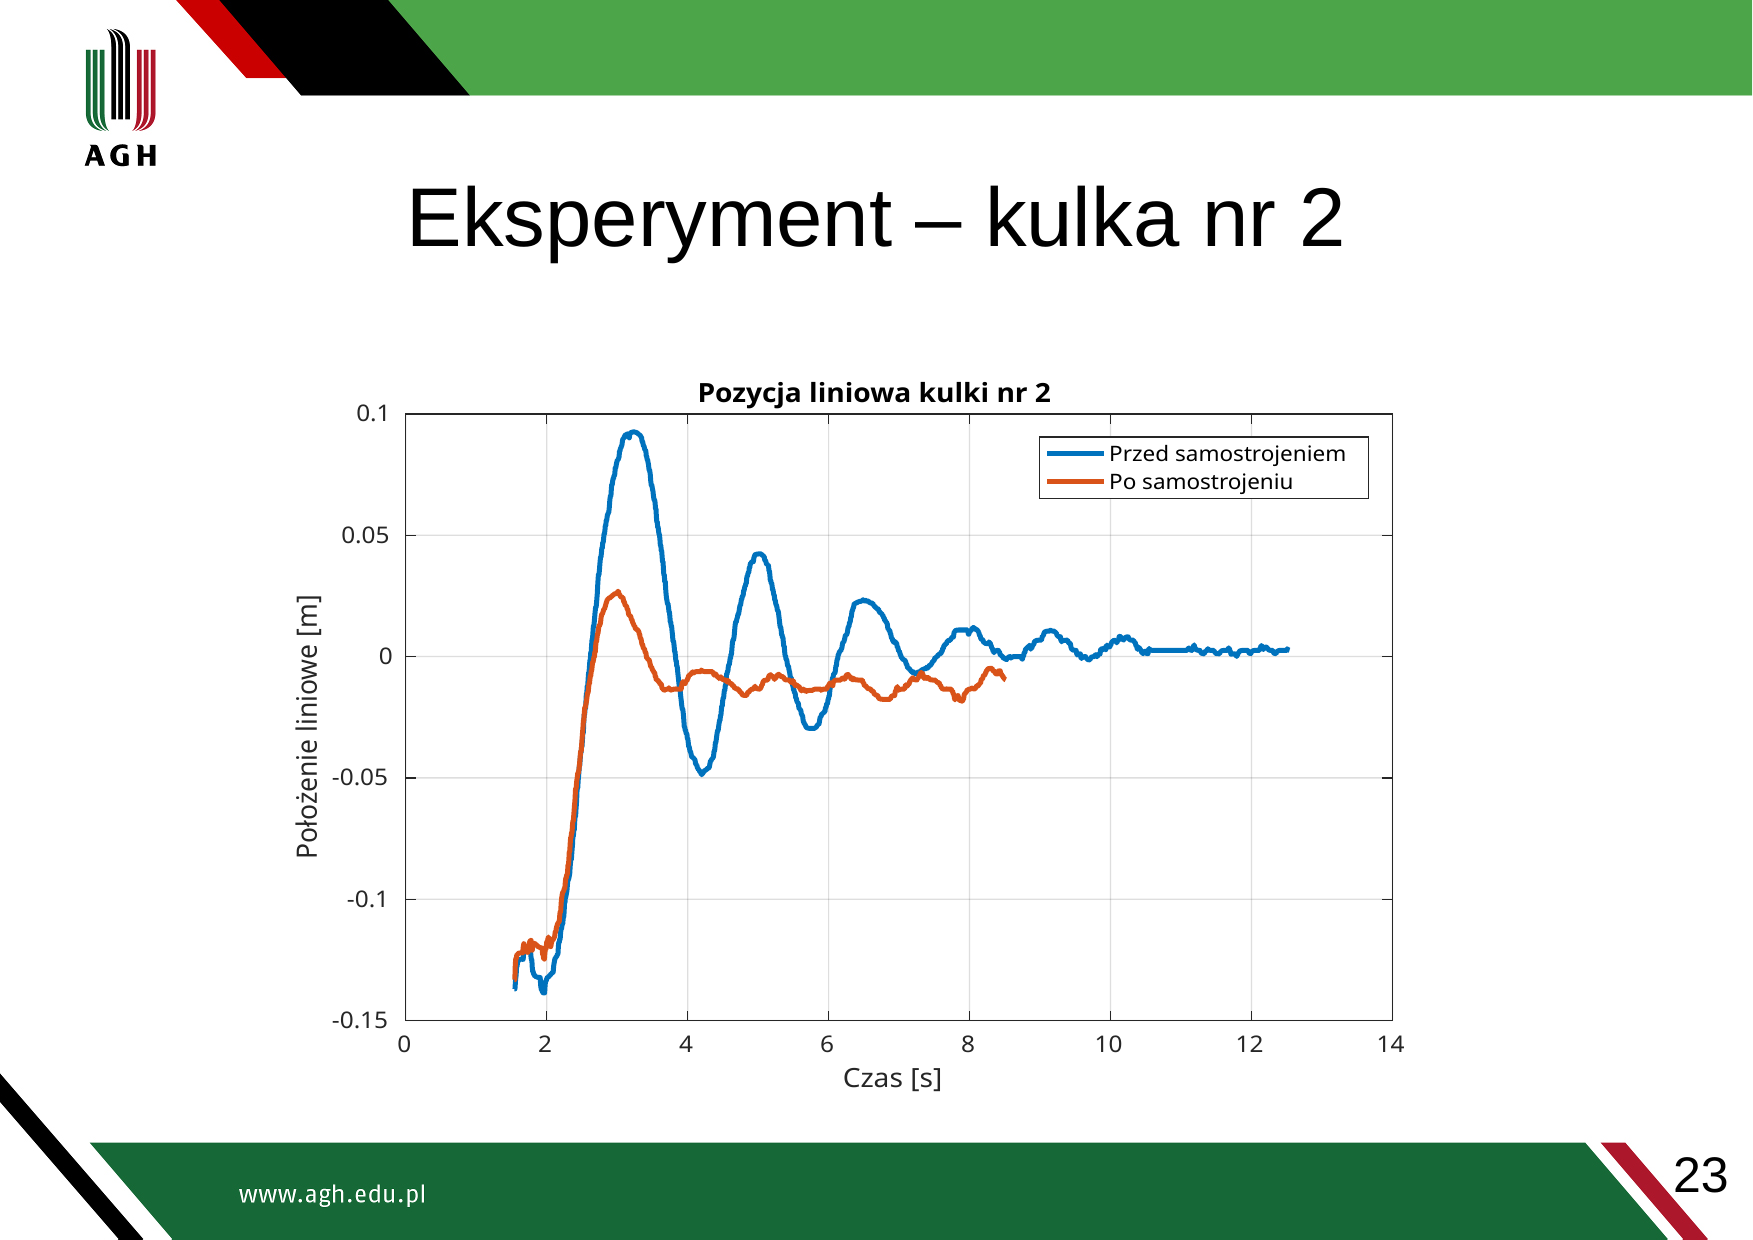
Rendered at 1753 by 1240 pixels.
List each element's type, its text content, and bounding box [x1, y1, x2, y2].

picture [0, 0, 1753, 1240]
title Eksperyment – kulka nr 2 [131, 110, 1622, 317]
